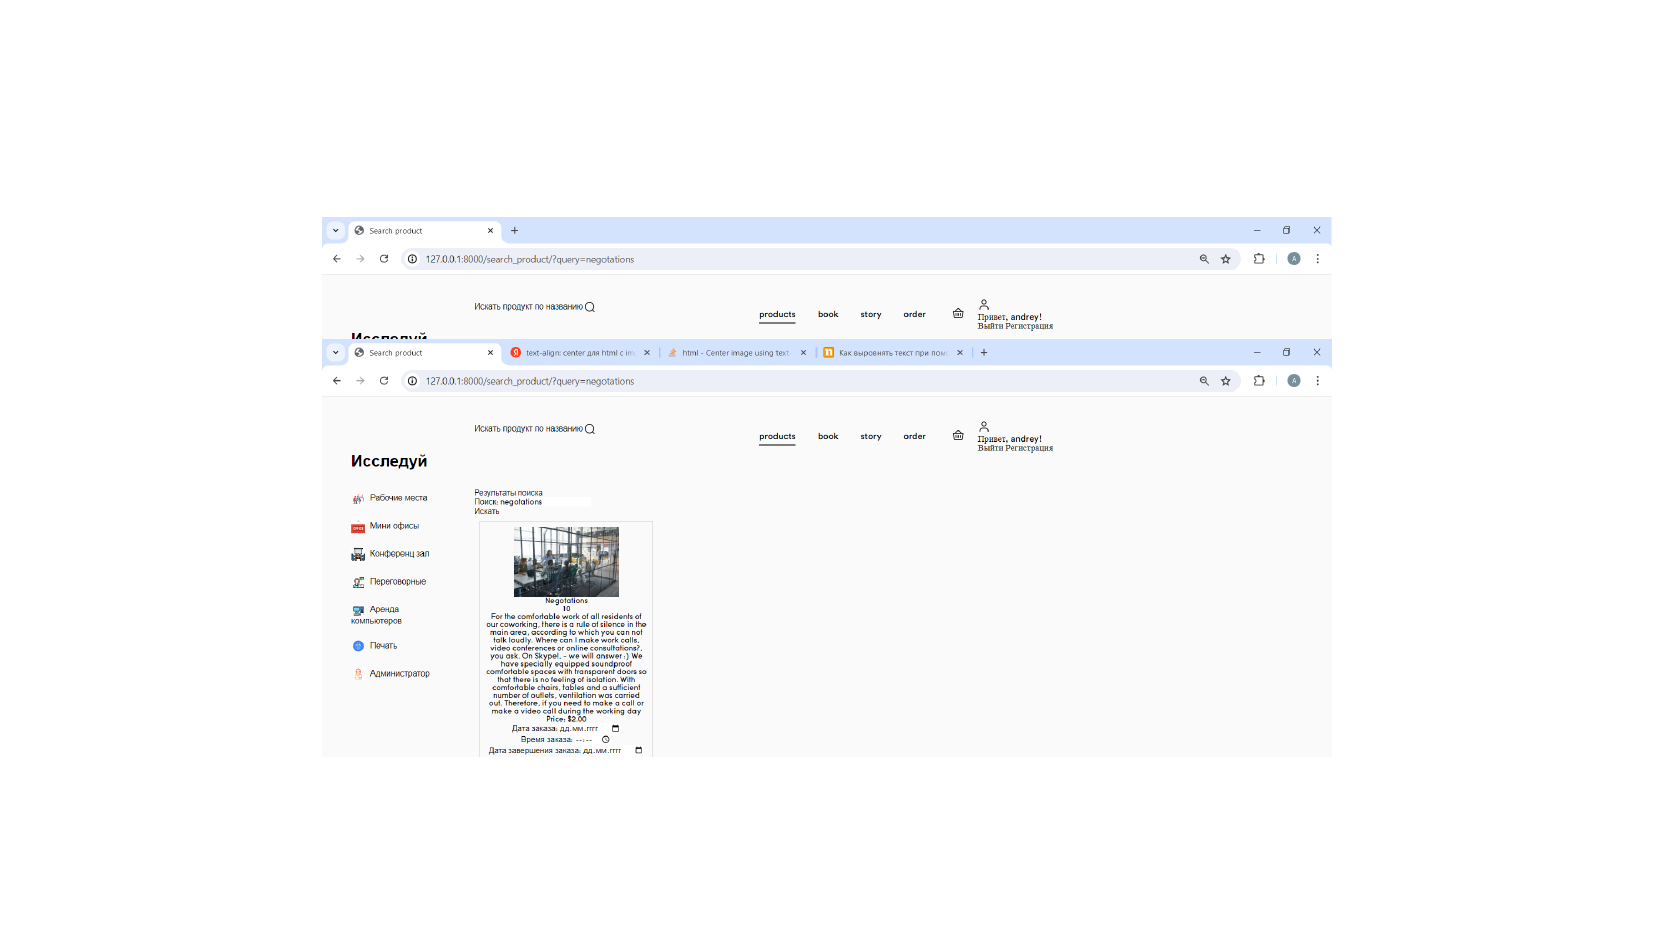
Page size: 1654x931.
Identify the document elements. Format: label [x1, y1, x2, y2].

picture [322, 217, 1332, 758]
